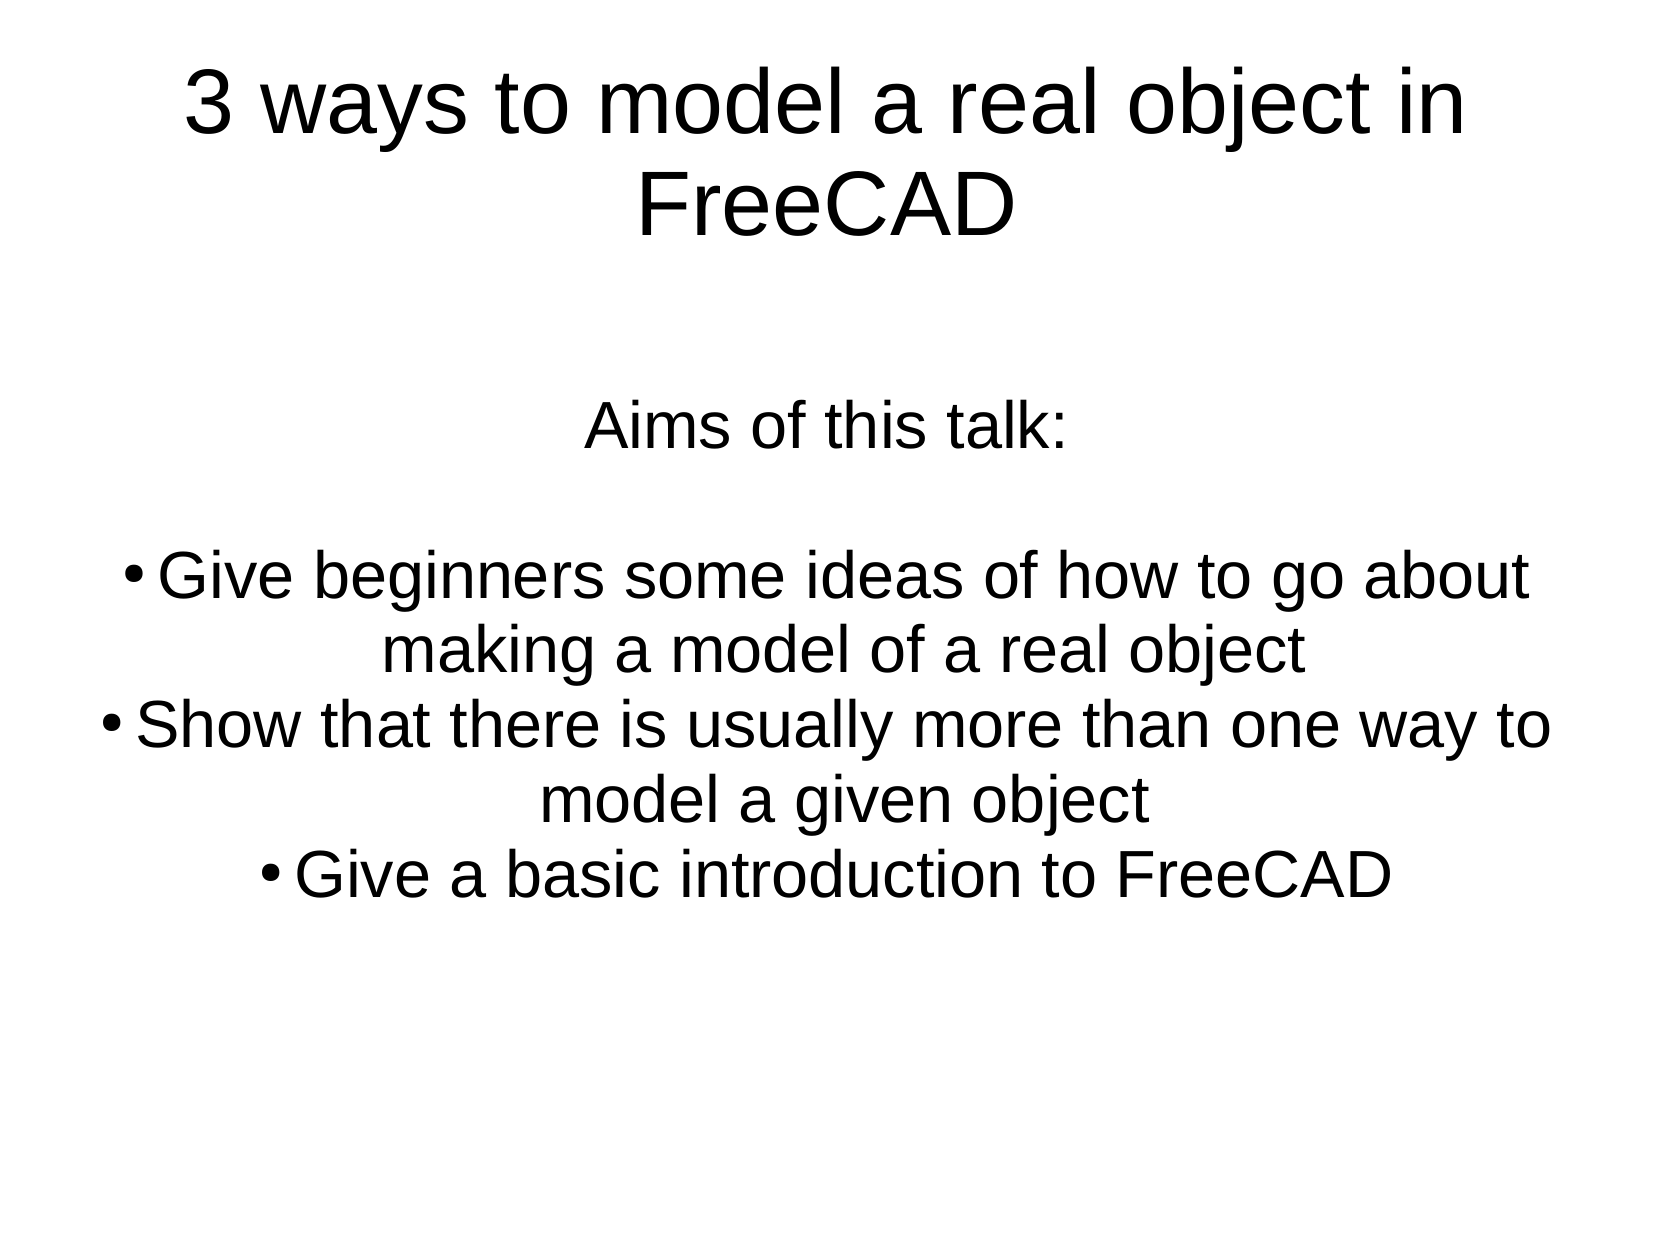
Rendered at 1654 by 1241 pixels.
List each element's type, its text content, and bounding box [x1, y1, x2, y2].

title 3 ways to model a real object in FreeCAD [82, 49, 1571, 257]
subtitle Aims of this talk: Give beginners some ideas of how to go about making a model of a real object Show that there is usually more than one way to model a given object Give a basic introduction to FreeCAD [82, 290, 1571, 1010]
